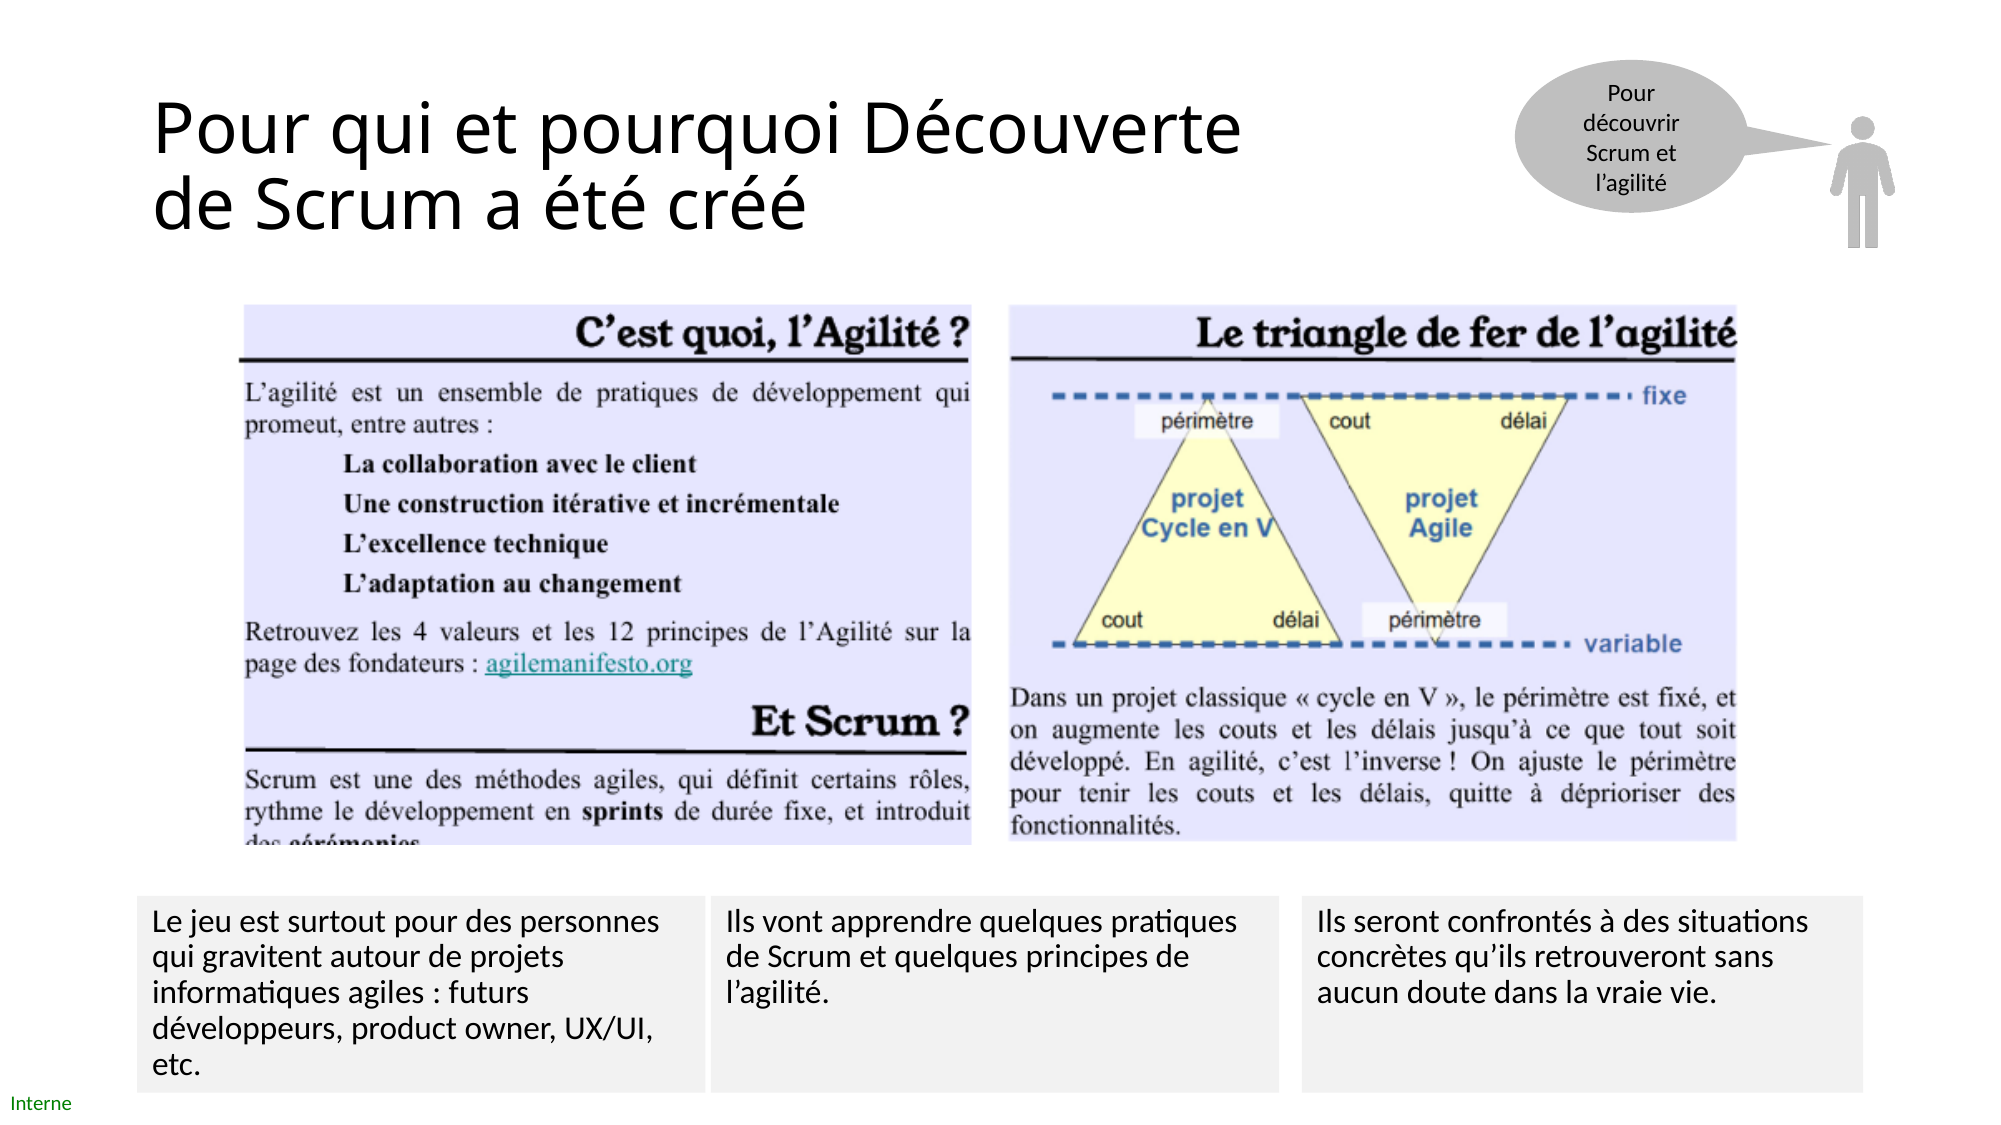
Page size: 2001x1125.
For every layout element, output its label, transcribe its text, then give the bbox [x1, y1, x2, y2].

list Ils seront confrontés à des situations concrètes qu’ils retrouveront sans aucun doute dans la vraie vie. [1301, 895, 1864, 1093]
title Pour qui et pourquoi Découverte de Scrum a été créé [137, 59, 1279, 278]
list Ils vont apprendre quelques pratiques de Scrum et quelques principes de l’agilité. [710, 895, 1280, 1093]
text_box Pour découvrir Scrum et l’agilité [1514, 59, 1832, 213]
picture [1792, 113, 1933, 253]
picture [236, 295, 1741, 845]
list Le jeu est surtout pour des personnes qui gravitent autour de projets informatiques agiles : futurs développeurs, product owner, UX/UI, etc. [137, 895, 706, 1093]
